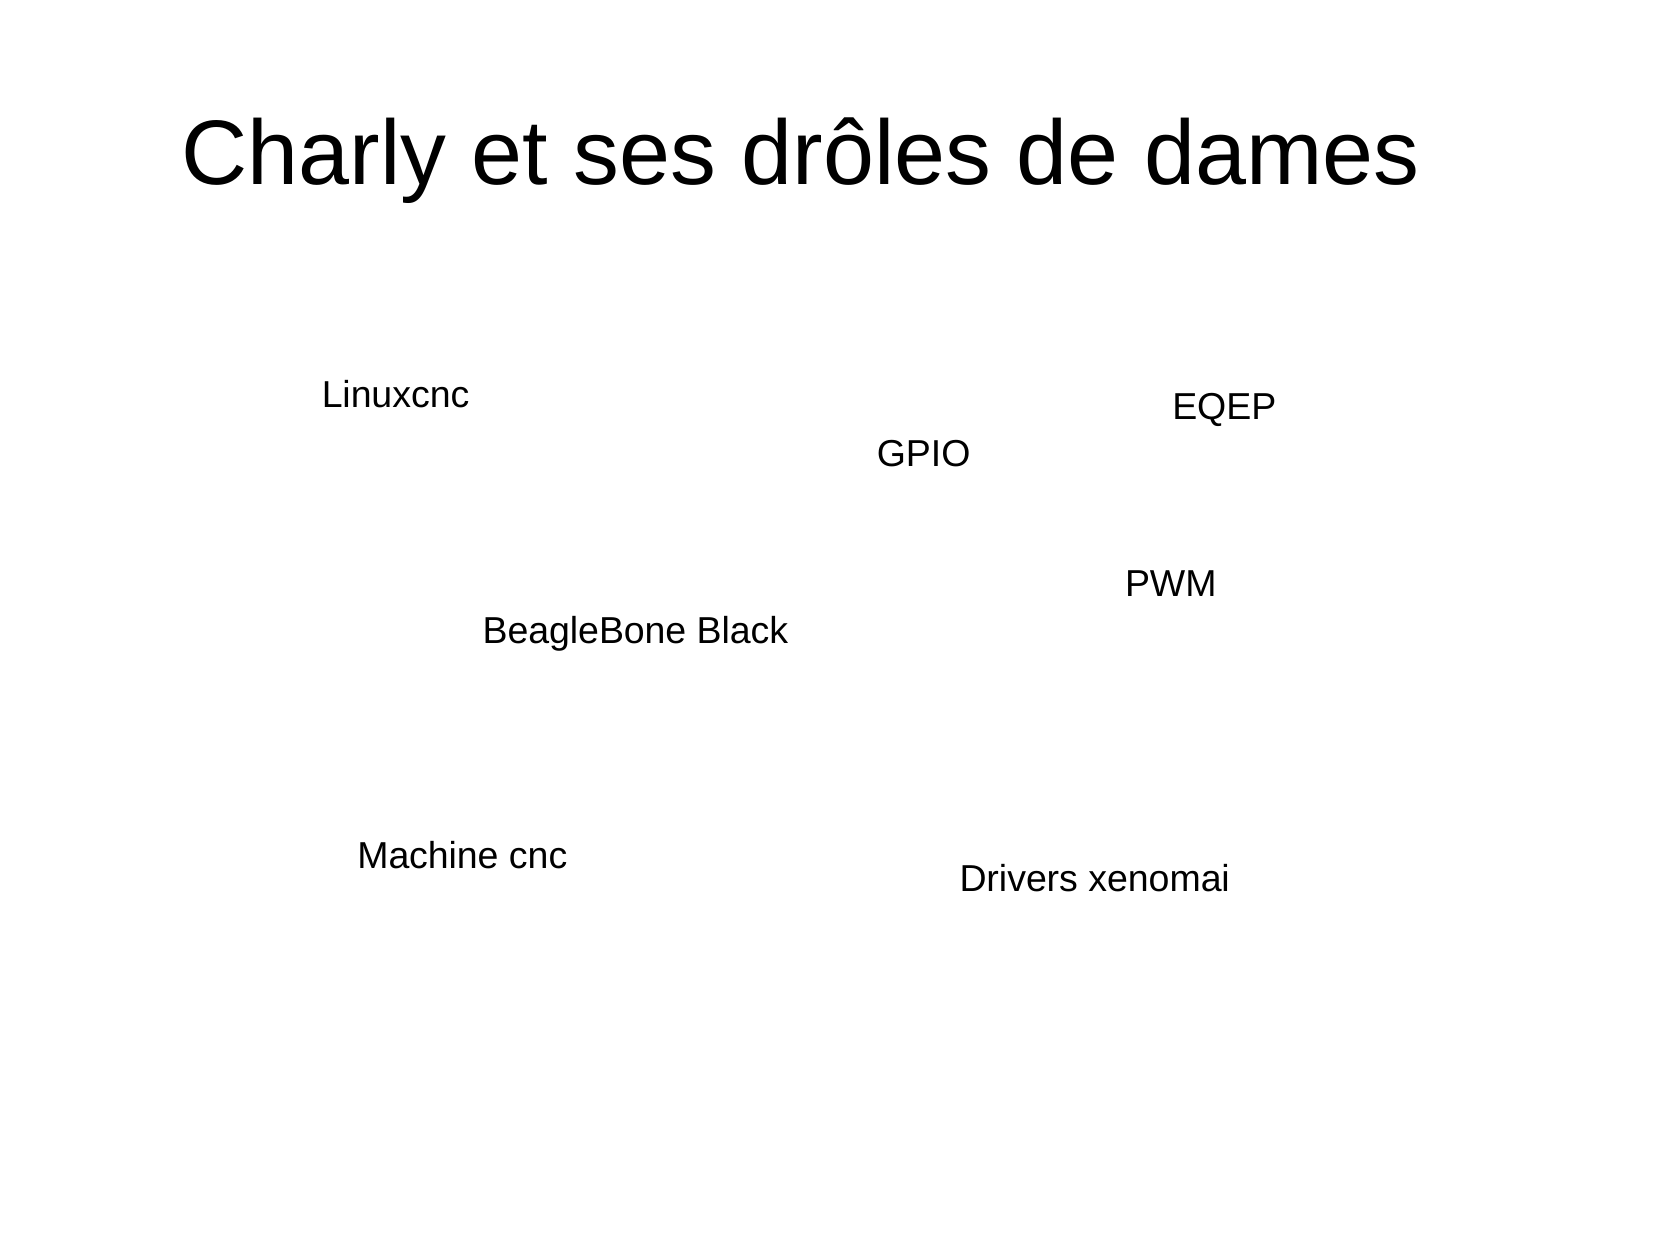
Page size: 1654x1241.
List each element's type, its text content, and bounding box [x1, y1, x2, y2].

text_box PWM [1110, 555, 1232, 612]
text_box Linuxcnc [307, 366, 485, 423]
title Charly et ses drôles de dames [82, 49, 1571, 257]
text_box Machine cnc [342, 826, 583, 884]
text_box EQEP [1157, 377, 1292, 435]
text_box GPIO [862, 425, 986, 483]
text_box Drivers xenomai [944, 850, 1245, 908]
text_box BeagleBone Black [468, 602, 804, 660]
